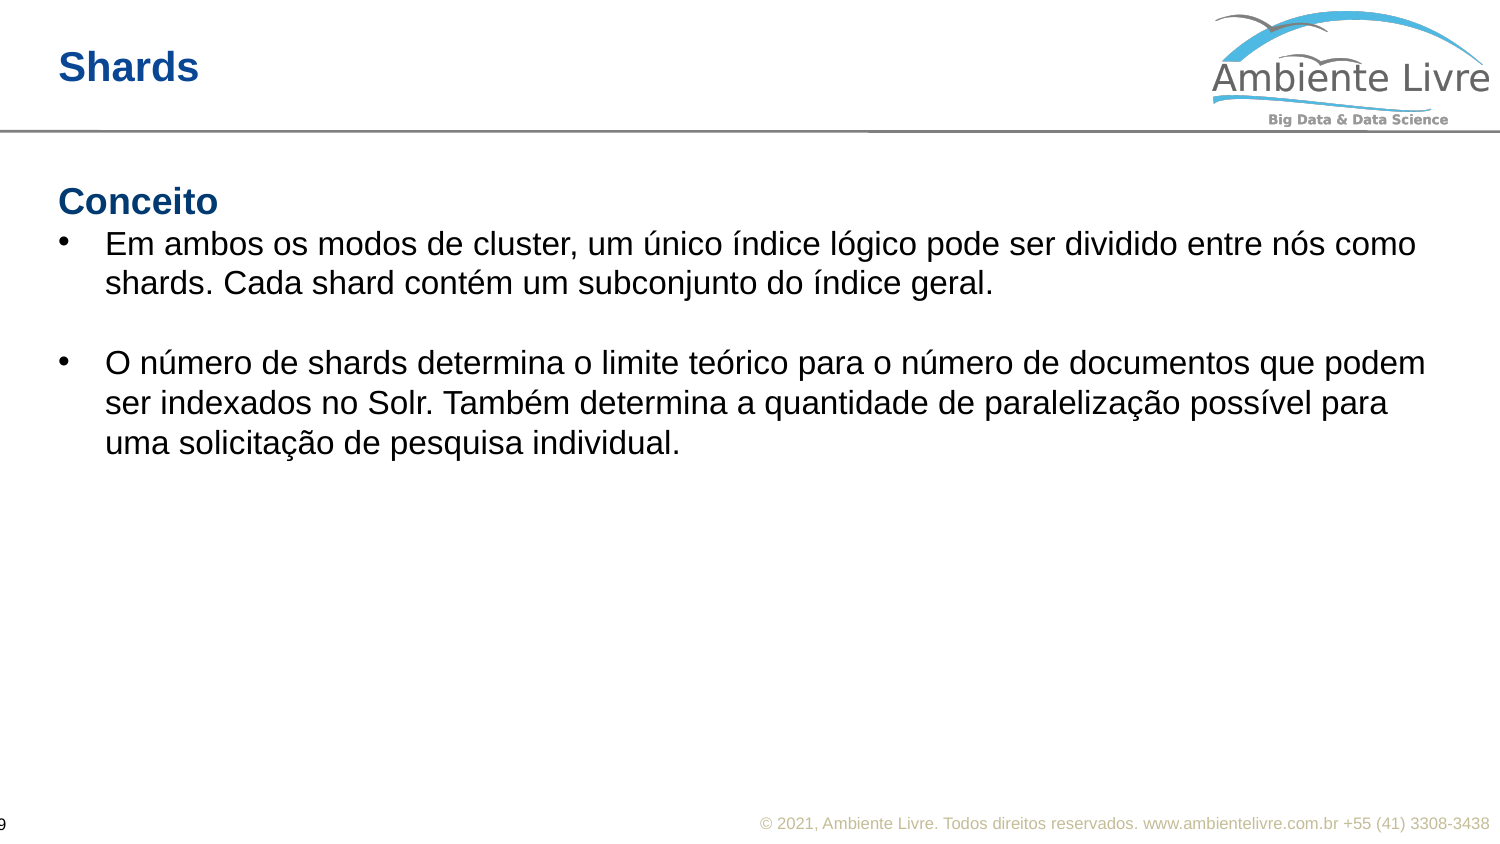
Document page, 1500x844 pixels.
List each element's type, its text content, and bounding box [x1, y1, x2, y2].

picture [1212, 11, 1489, 127]
text_box Conceito Em ambos os modos de cluster, um único índice lógico pode ser dividido entre nós como shards. Cada shard contém um subconjunto do índice geral. O número de shards determina o limite teórico para o número de documentos que podem ser indexados no Solr. Também determina a quantidade de paralelização possível para uma solicitação de pesquisa individual. [43, 169, 1453, 469]
title Shards [43, 8, 1127, 129]
